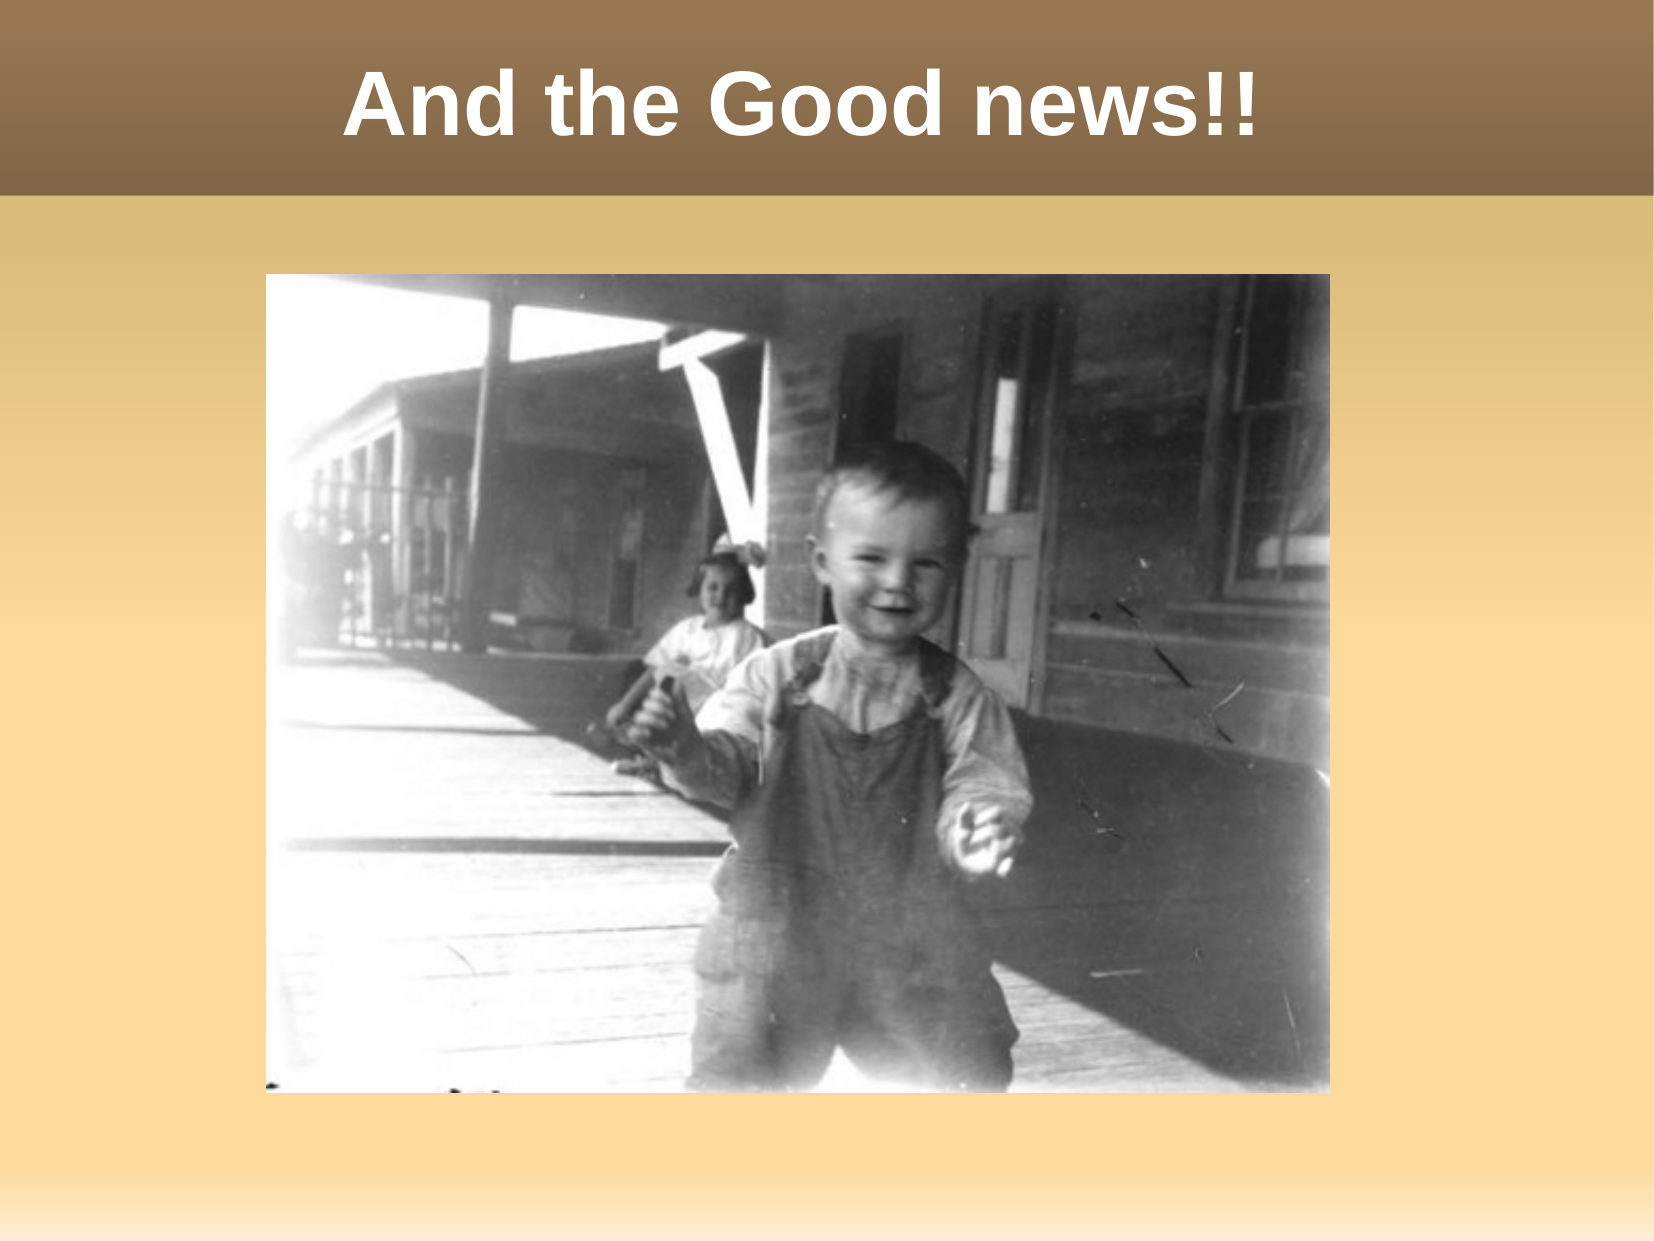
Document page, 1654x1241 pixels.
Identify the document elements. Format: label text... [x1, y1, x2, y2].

picture [0, 0, 1654, 1241]
title And the Good news!! [76, 7, 1565, 200]
list [82, 290, 1571, 1094]
